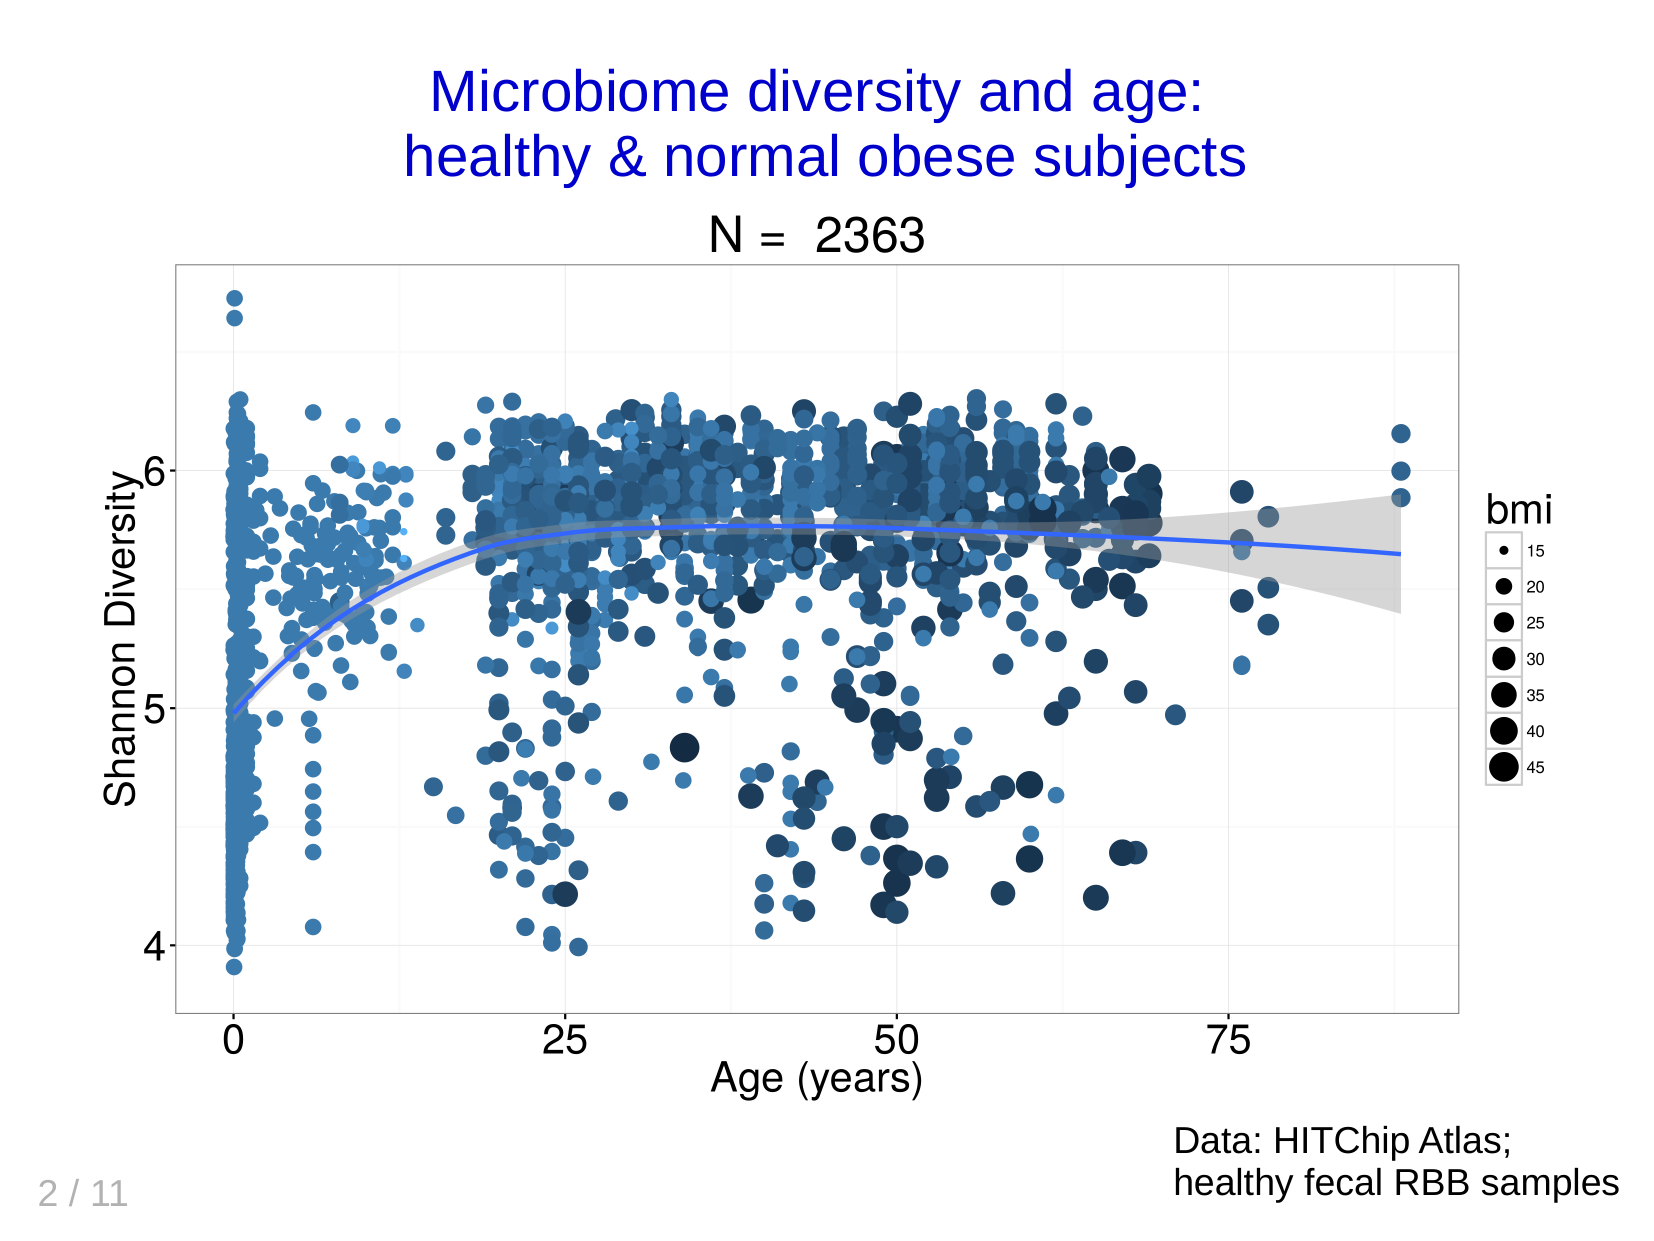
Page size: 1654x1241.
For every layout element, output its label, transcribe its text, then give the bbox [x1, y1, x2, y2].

picture [90, 205, 1590, 1106]
text_box Data: HITChip Atlas; healthy fecal RBB samples [1158, 1112, 1639, 1221]
text_box <number> / 11 [22, 1165, 276, 1222]
text_box Microbiome diversity and age: healthy & normal obese subjects [75, 50, 1578, 196]
